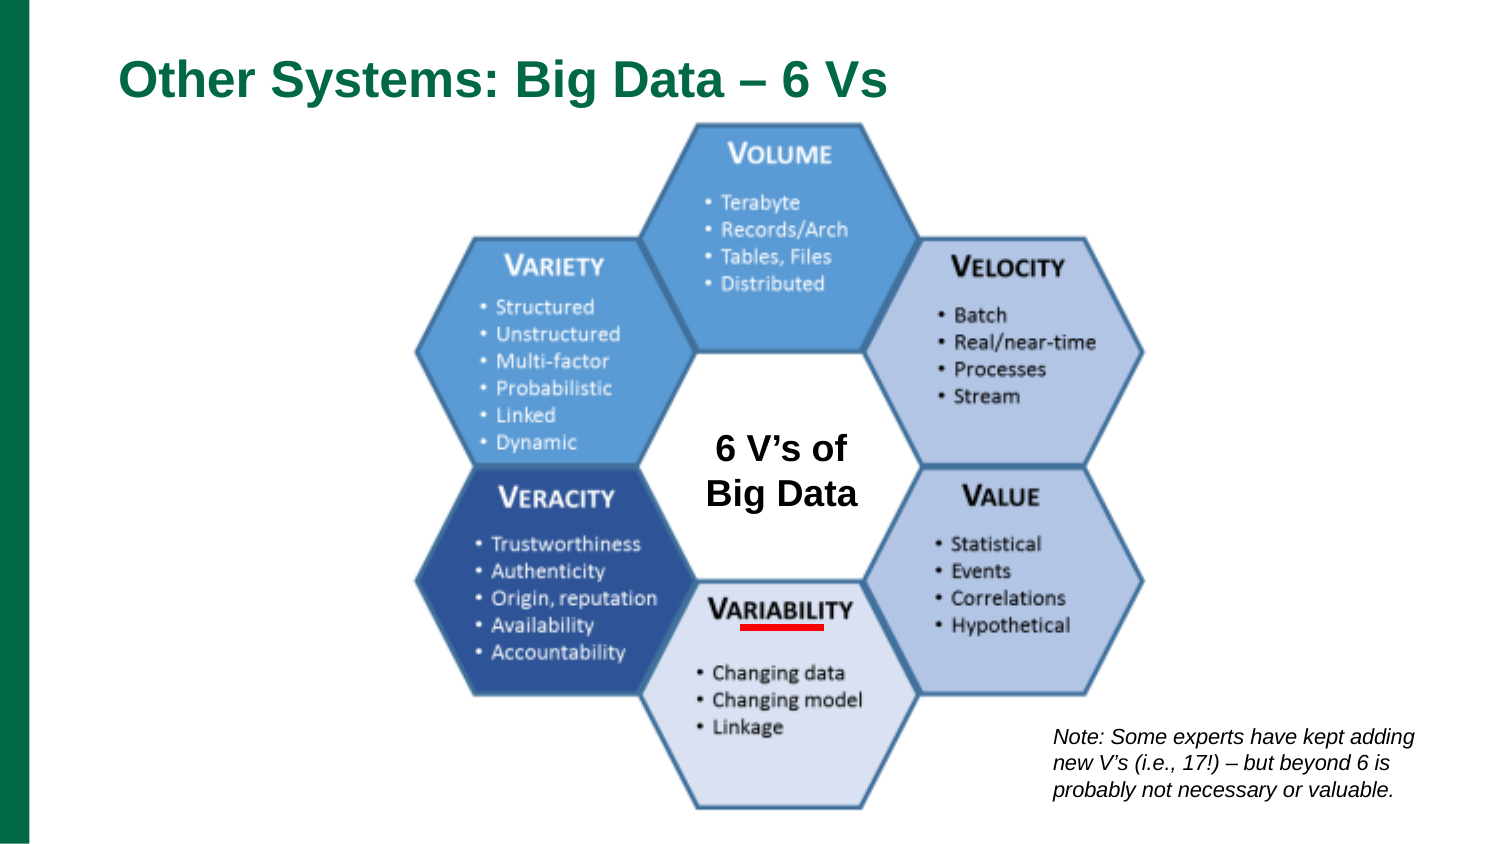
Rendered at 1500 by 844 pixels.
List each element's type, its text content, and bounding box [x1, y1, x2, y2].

picture [384, 115, 1148, 820]
text_box 6 V’s of Big Data [688, 416, 875, 521]
text_box Note: Some experts have kept adding new V’s (i.e., 17!) – but beyond 6 is probably not necessary or valuable. [1038, 715, 1444, 809]
title Other Systems: Big Data – 6 Vs [103, 44, 1397, 116]
